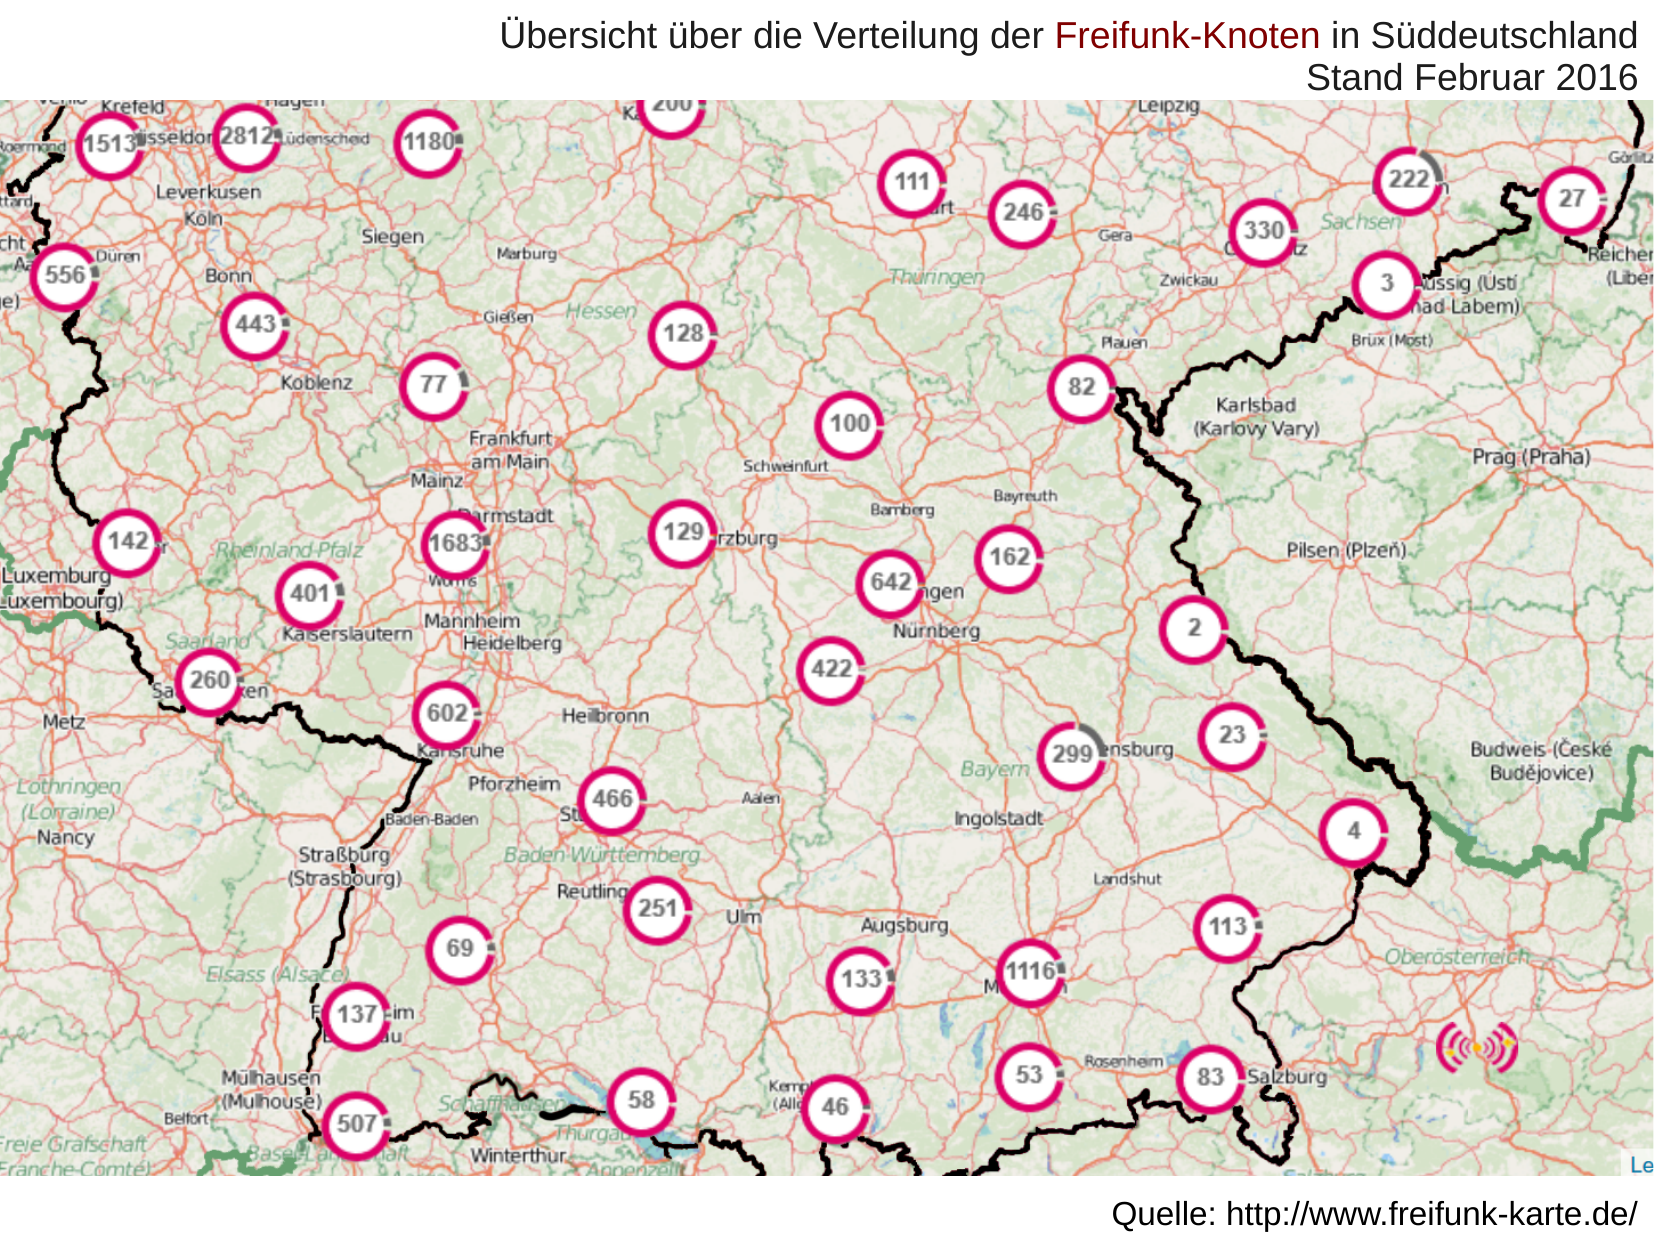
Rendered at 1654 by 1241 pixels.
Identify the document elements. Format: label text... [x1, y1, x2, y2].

picture [0, 100, 1654, 1176]
text_box Übersicht über die Verteilung der Freifunk-Knoten in Süddeutschland Stand Februar 2016 [265, 6, 1654, 100]
text_box Quelle: http://www.freifunk-karte.de/ [1033, 1188, 1654, 1241]
